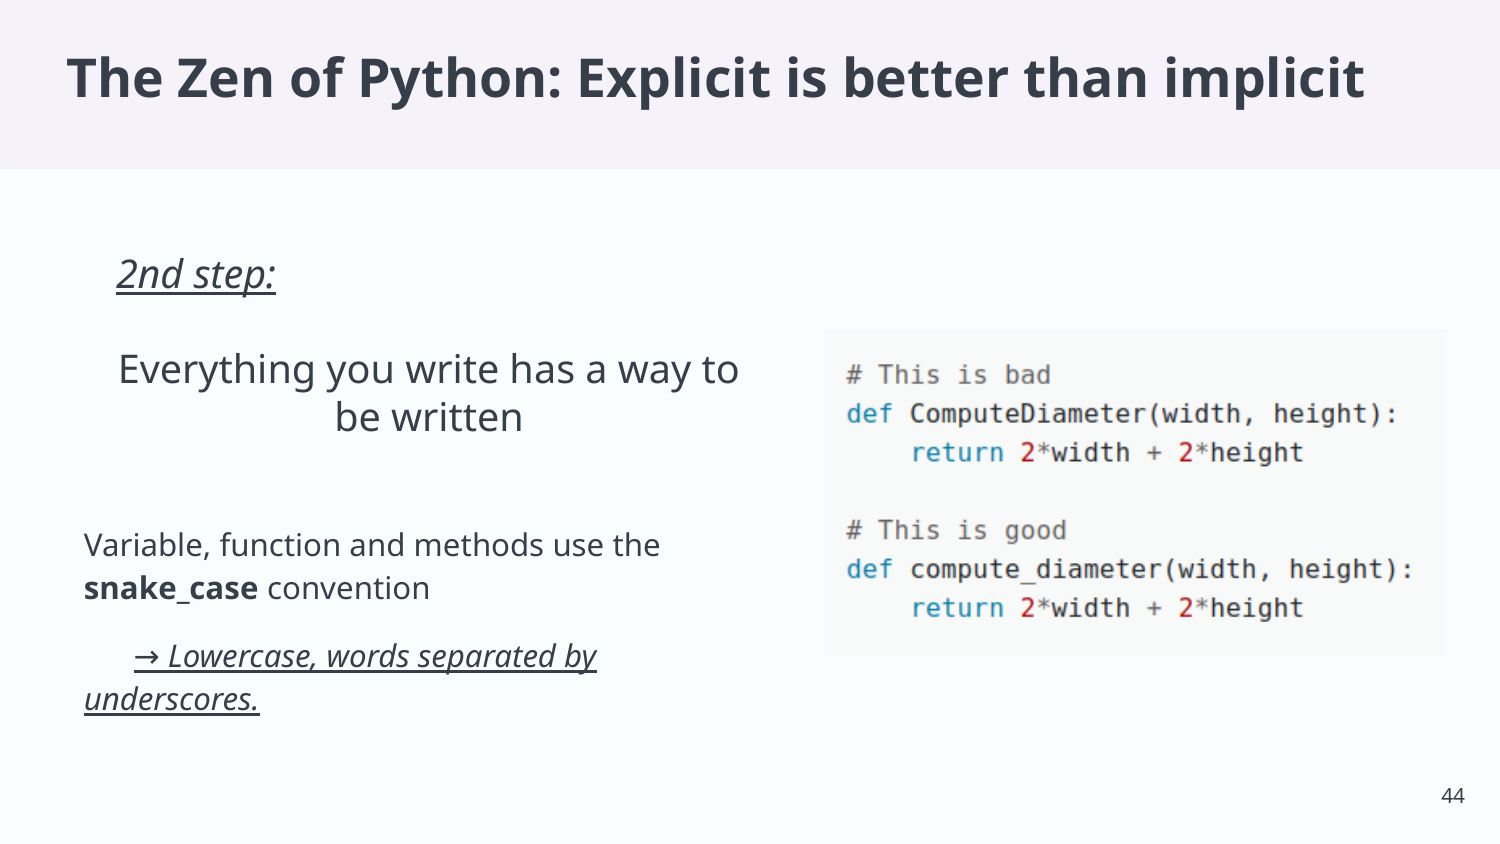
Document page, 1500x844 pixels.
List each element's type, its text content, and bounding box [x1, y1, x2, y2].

slide_number <number> [1389, 764, 1480, 830]
title The Zen of Python: Explicit is better than implicit [51, 28, 1390, 141]
picture [824, 329, 1447, 656]
text_box 2nd step: Everything you write has a way to be written [101, 234, 757, 502]
text_box Variable, function and methods use the snake_case convention → Lowercase, words separated by underscores. [69, 504, 757, 732]
